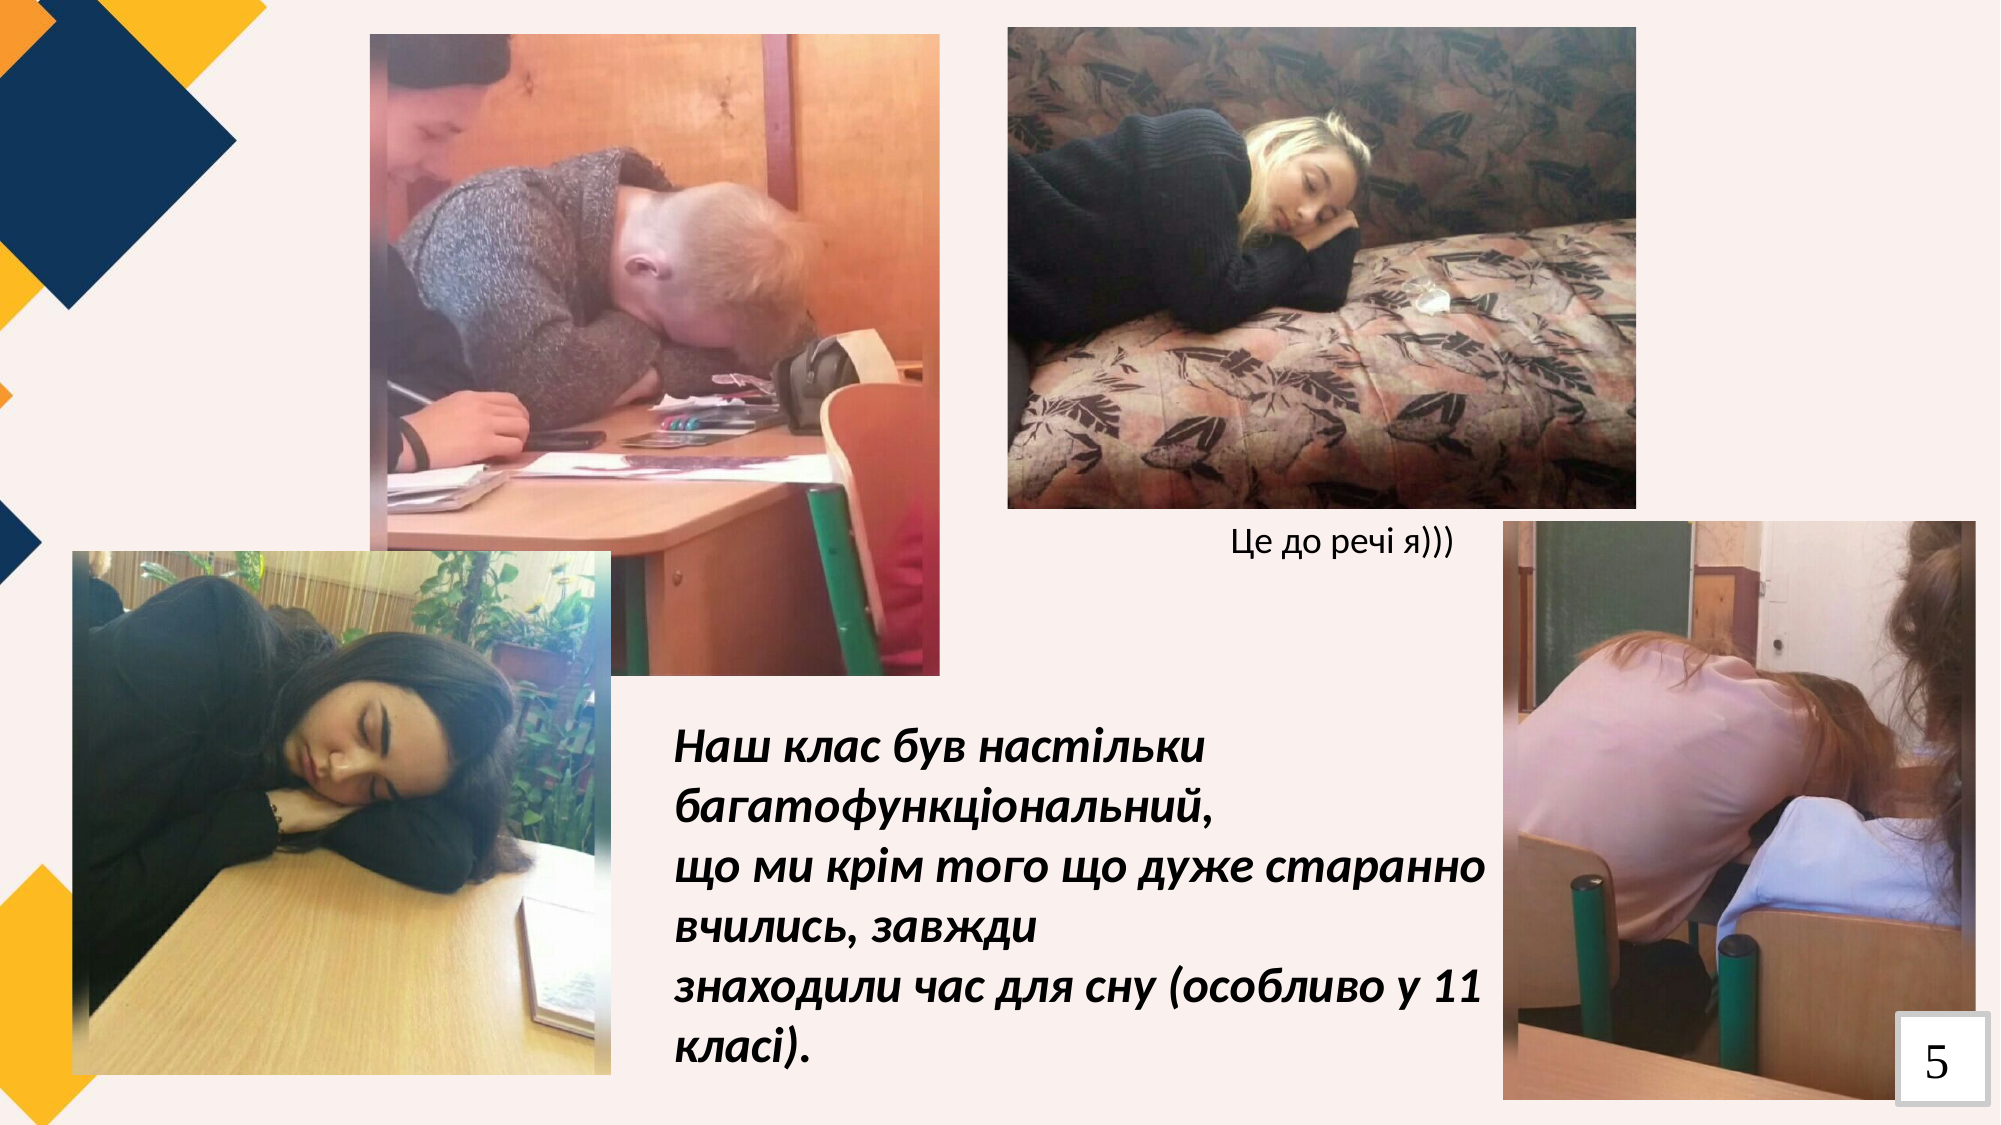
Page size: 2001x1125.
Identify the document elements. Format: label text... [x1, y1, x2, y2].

text_box 5 [1897, 1013, 1989, 1105]
picture [0, 0, 2000, 1125]
text_box Це до речі я))) [1215, 508, 1474, 569]
text_box Наш клас був настільки багатофункціональний, що ми крім того що дуже старанно вчились, завжди знаходили час для сну (особливо у 11 класі). [658, 705, 1592, 1081]
